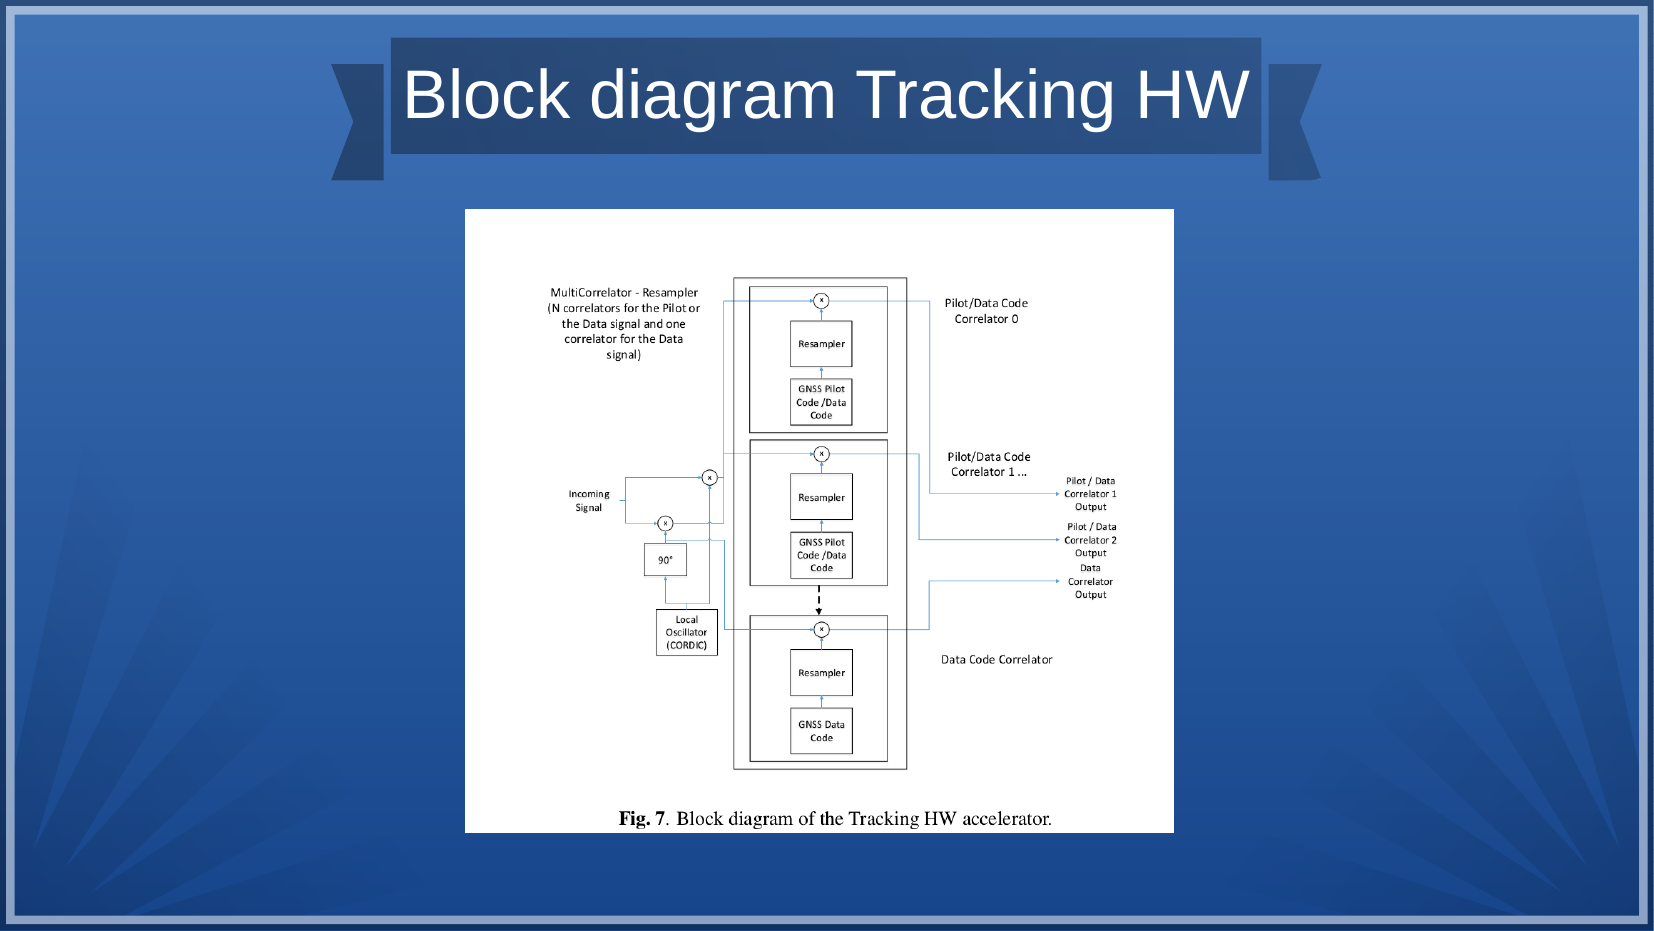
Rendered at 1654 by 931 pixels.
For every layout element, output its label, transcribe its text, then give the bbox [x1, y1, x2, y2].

title Block diagram Tracking HW [389, 35, 1264, 154]
picture [465, 209, 1174, 833]
